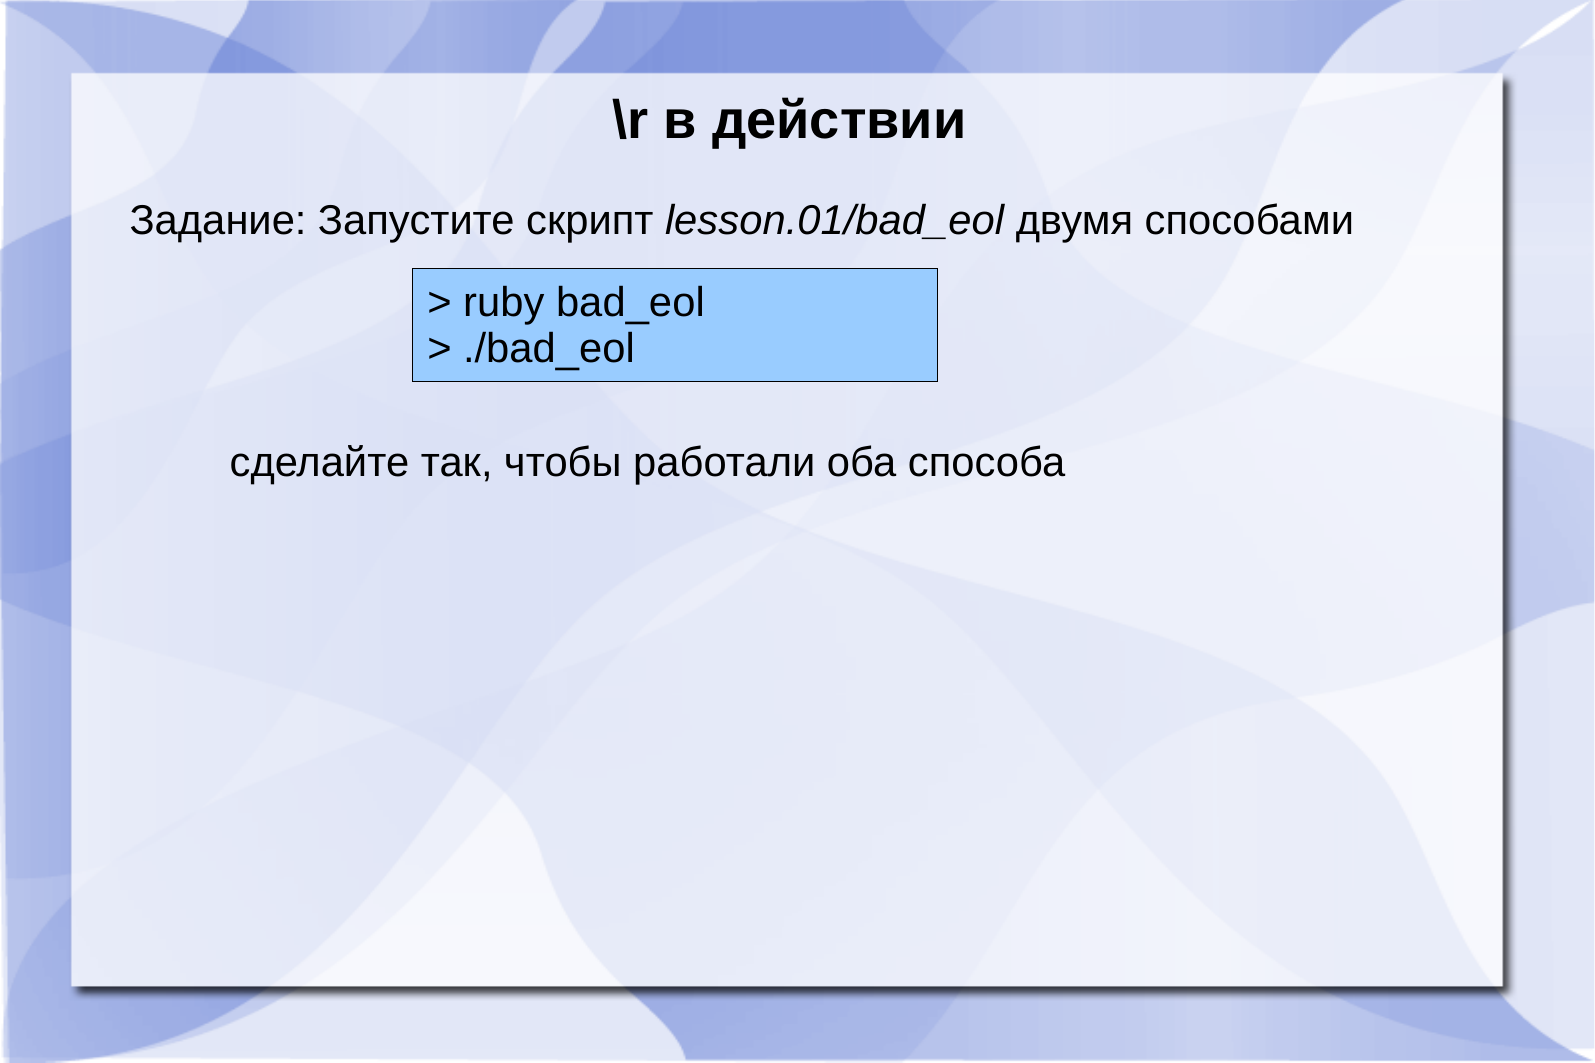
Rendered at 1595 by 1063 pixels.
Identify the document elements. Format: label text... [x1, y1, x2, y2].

text_box сделайте так, чтобы работали оба способа [203, 431, 1242, 505]
text_box Задание: Запустите скрипт lesson.01/bad_eol двумя способами [114, 189, 1426, 263]
text_box > ruby bad_eol > ./bad_eol [412, 268, 938, 382]
title \r в действии [79, 83, 1501, 156]
picture [0, 0, 1595, 1063]
